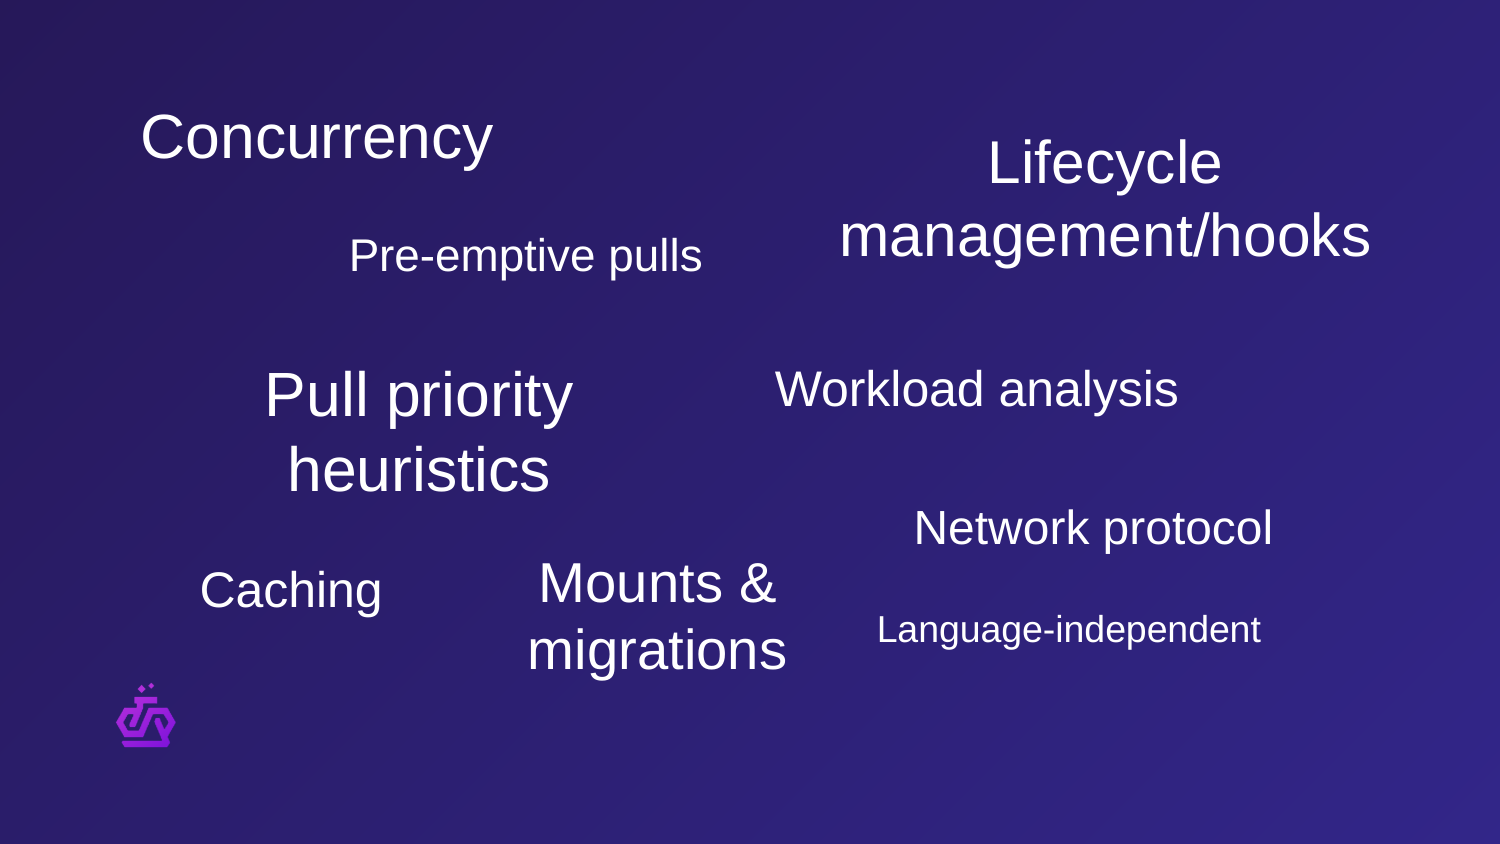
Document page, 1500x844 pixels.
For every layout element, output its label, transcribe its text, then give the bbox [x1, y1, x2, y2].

text_box Network protocol [825, 431, 1362, 620]
text_box Language-independent [800, 533, 1337, 723]
text_box Lifecycle management/hooks [813, 101, 1399, 291]
text_box Pull priority heuristics [151, 334, 688, 518]
text_box Pre-emptive pulls [257, 158, 794, 348]
text_box Caching [23, 493, 560, 683]
text_box Concurrency [49, 39, 586, 228]
text_box Mounts & migrations [389, 518, 825, 708]
text_box Workload analysis [708, 292, 1246, 482]
picture [96, 683, 188, 773]
